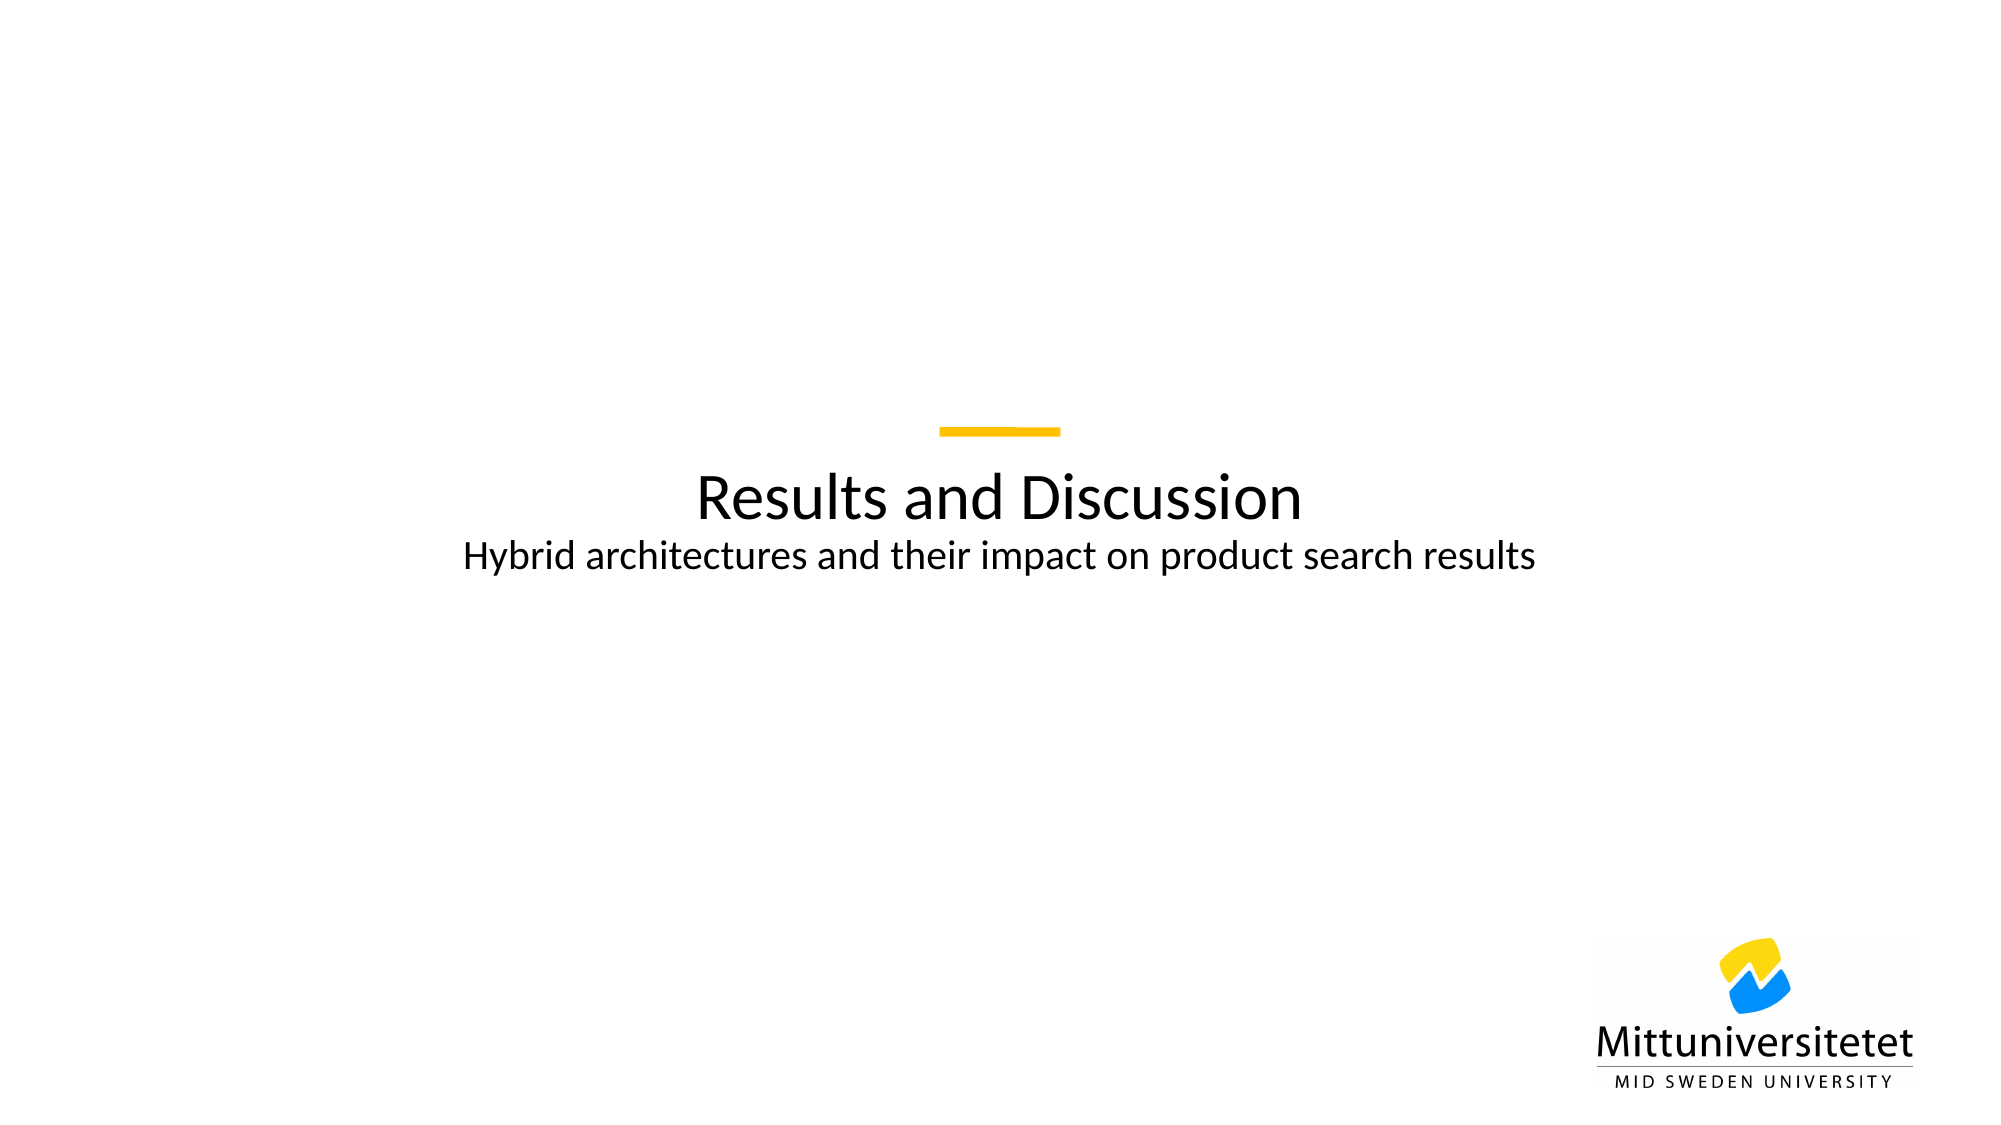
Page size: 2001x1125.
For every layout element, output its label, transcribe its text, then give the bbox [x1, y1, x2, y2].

title Results and Discussion Hybrid architectures and their impact on product search results [314, 454, 1686, 614]
picture [1597, 938, 1913, 1088]
